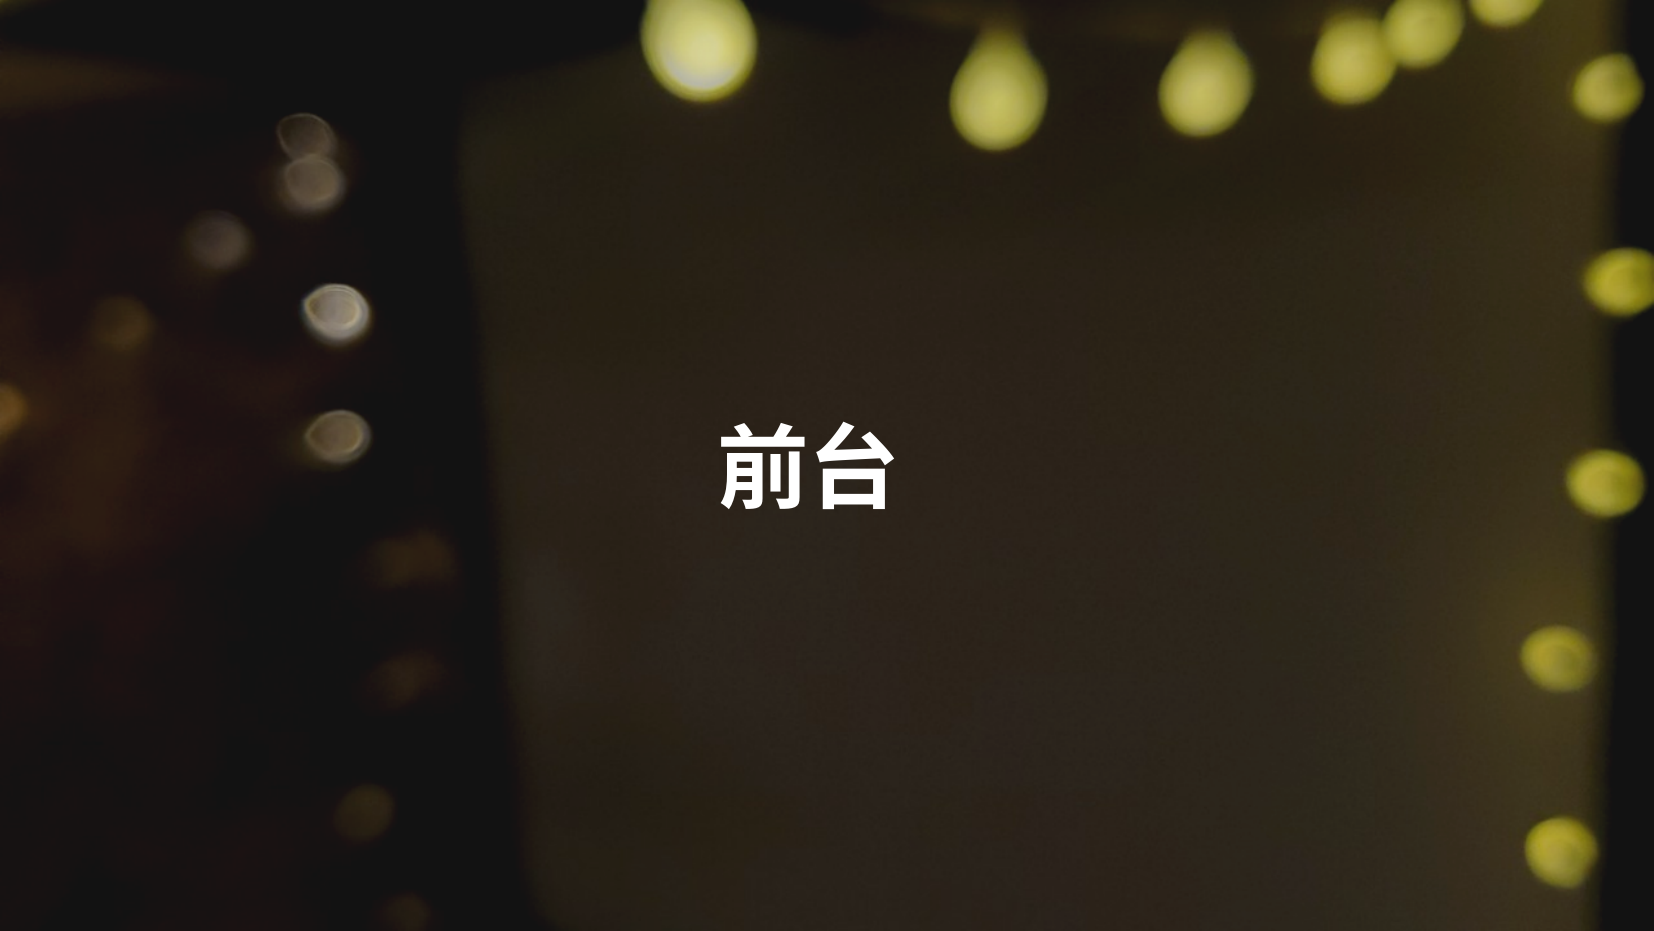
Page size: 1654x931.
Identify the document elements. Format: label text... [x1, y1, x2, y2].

title 前台 [29, 383, 1518, 540]
picture [0, 0, 1654, 931]
